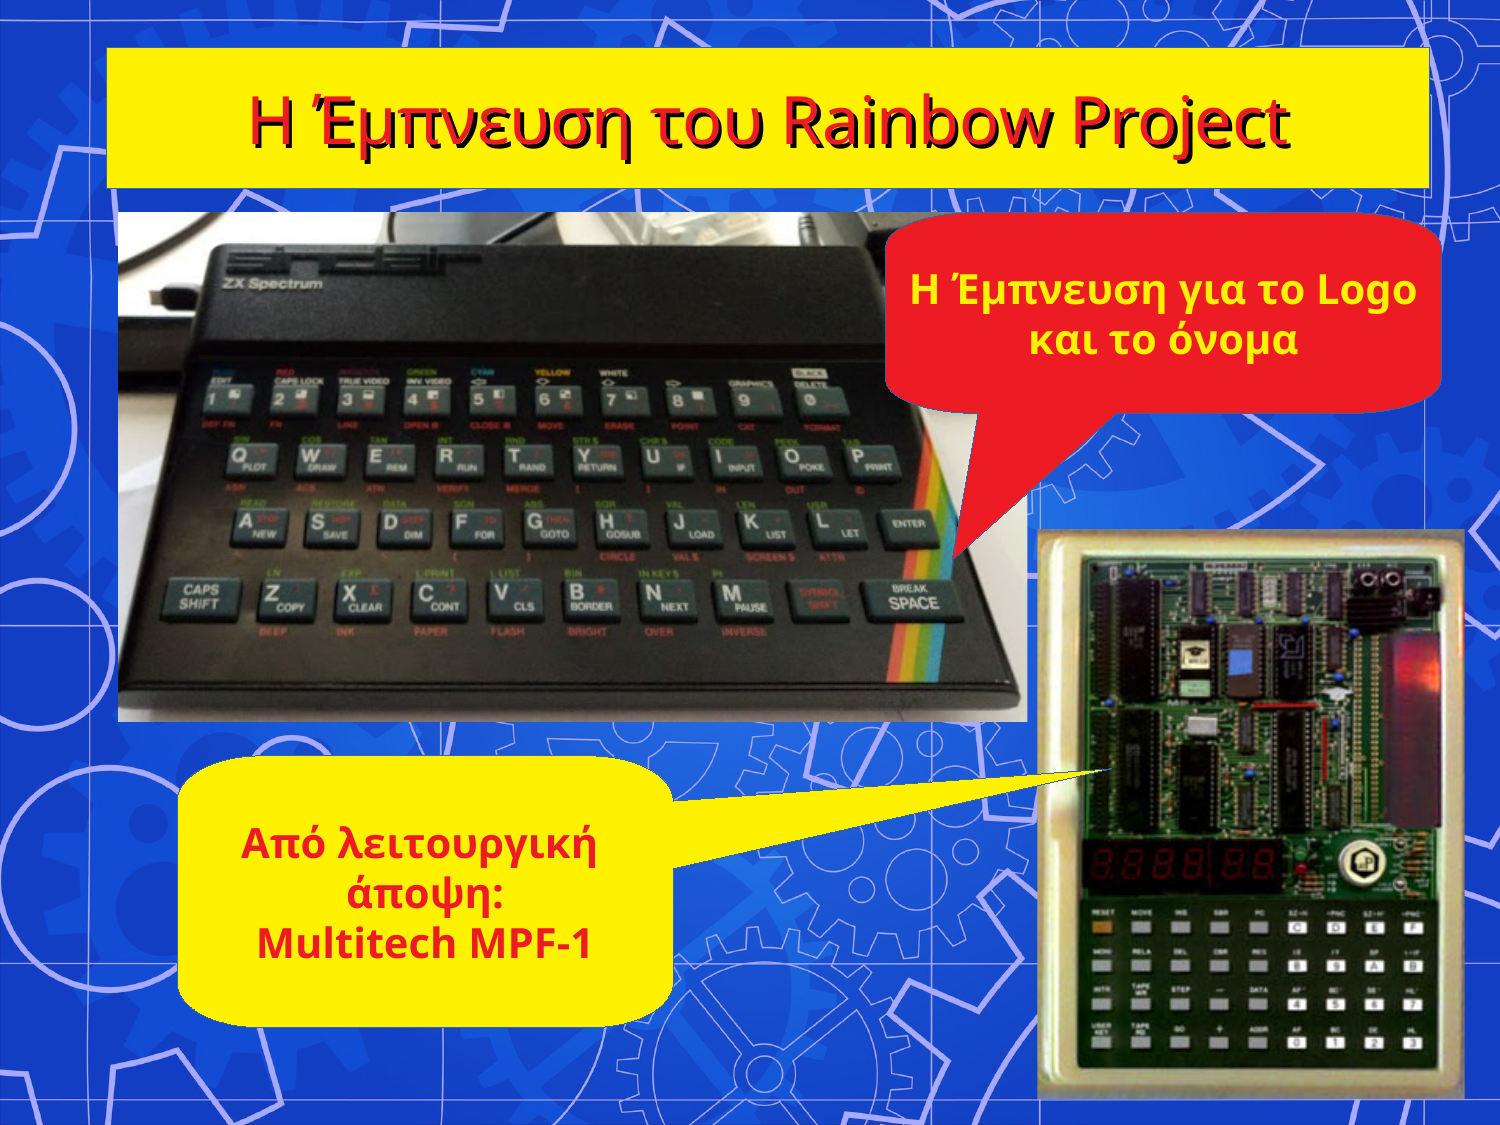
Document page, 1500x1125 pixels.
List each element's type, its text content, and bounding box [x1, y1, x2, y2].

text_box Από λειτουργική άποψη: Multitech MPF-1 [177, 755, 1112, 1028]
text_box Η Έμπνευση του Rainbow Project [106, 47, 1430, 189]
picture [0, 0, 1500, 1125]
text_box Η Έμπνευση για το Logo και το όνομα [885, 212, 1442, 561]
